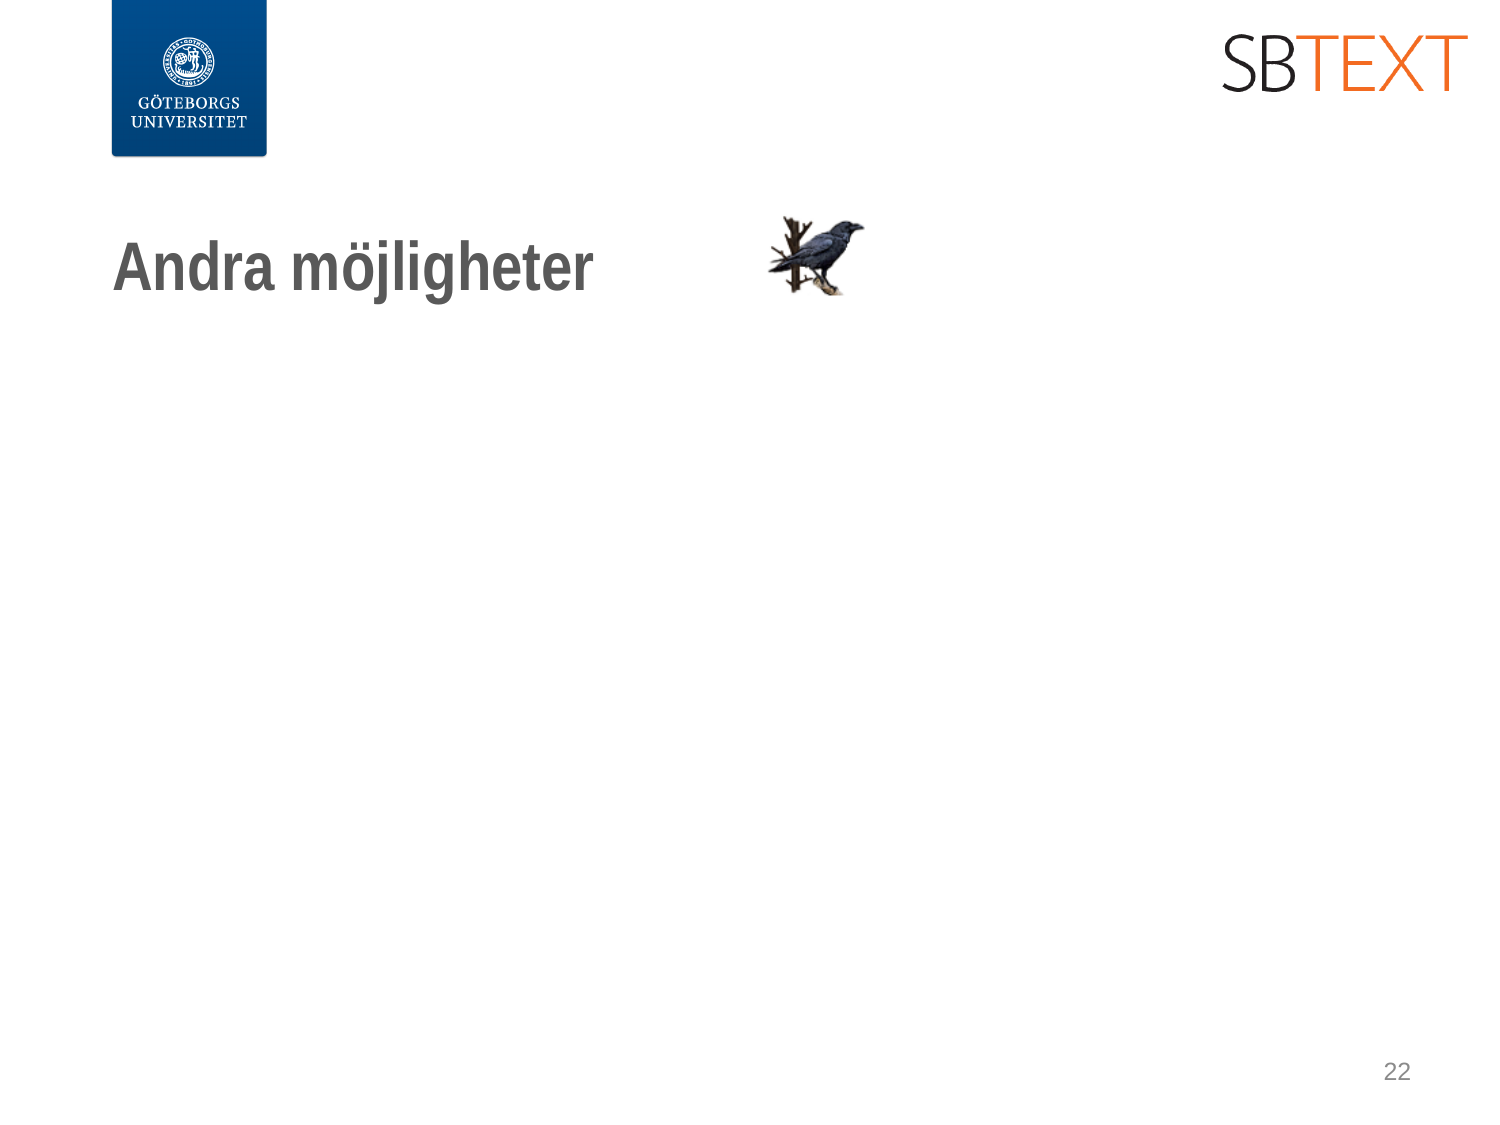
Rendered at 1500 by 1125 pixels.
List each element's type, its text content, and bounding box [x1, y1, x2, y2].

title Andra möjligheter [112, 231, 1412, 362]
picture [110, 0, 268, 159]
picture [766, 211, 869, 297]
picture [1205, 19, 1476, 110]
slide_number <number> [1316, 1051, 1412, 1091]
